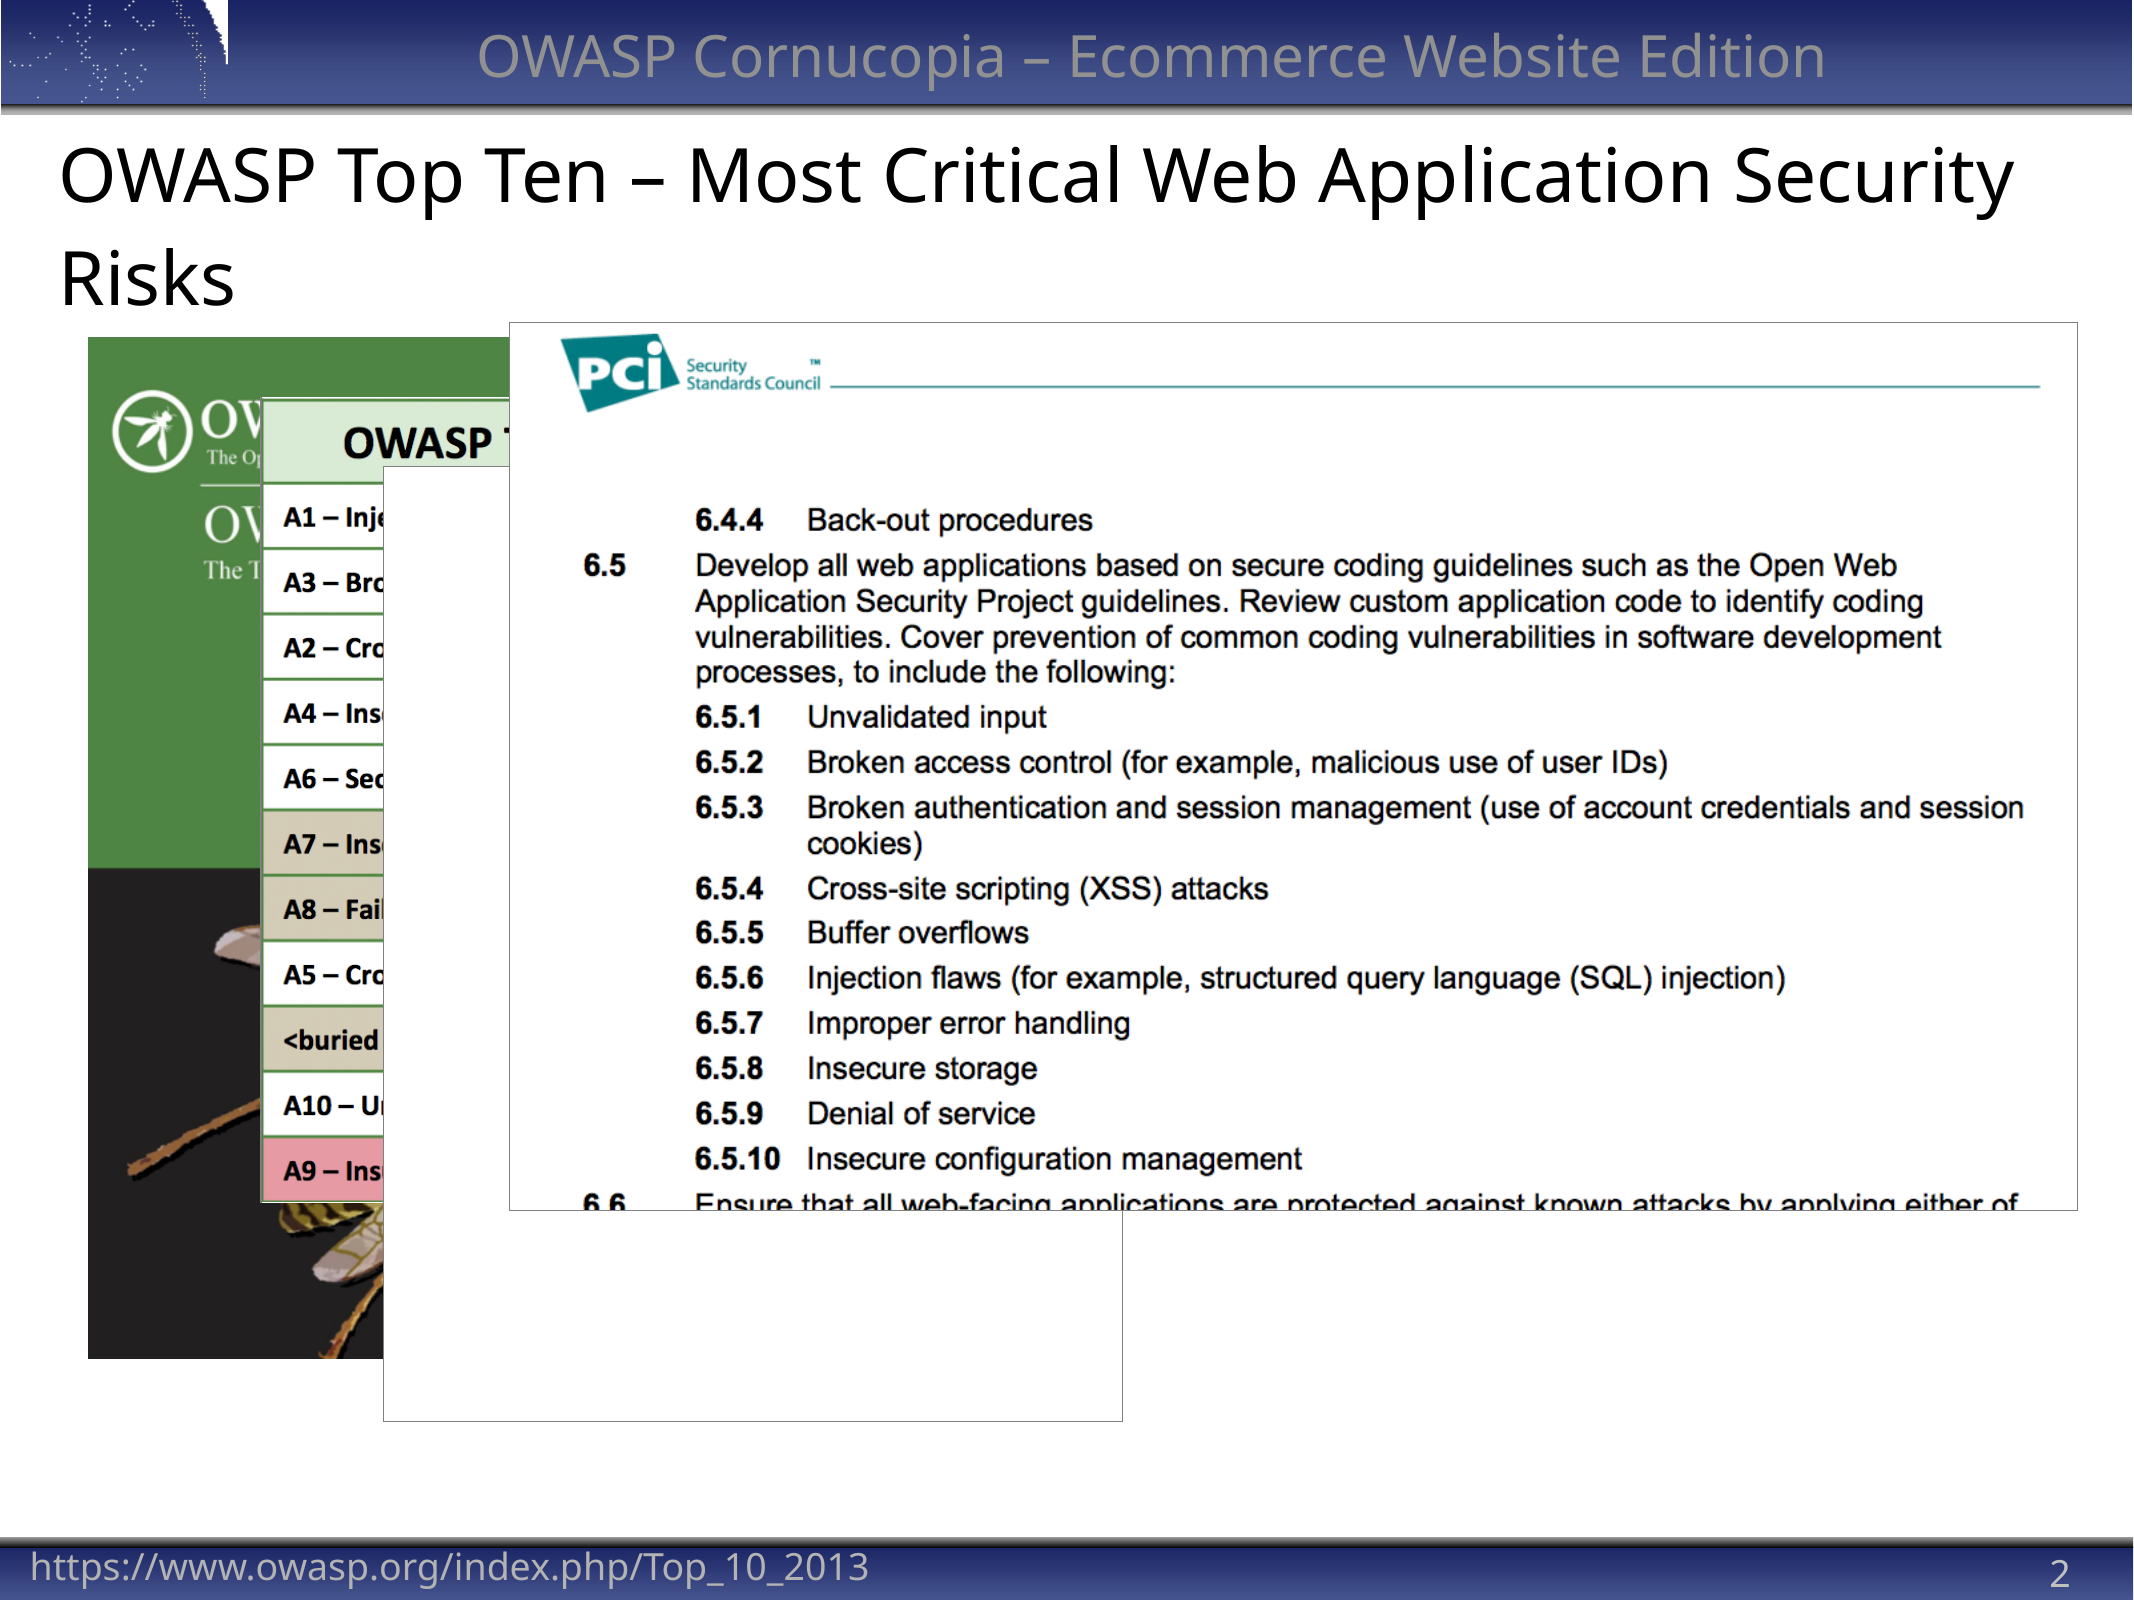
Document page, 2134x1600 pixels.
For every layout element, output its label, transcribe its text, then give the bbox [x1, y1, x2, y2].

title OWASP Top Ten – Most Critical Web Application Security Risks [58, 124, 2126, 325]
list https://www.owasp.org/index.php/Top_10_2013 [29, 1540, 2038, 1600]
picture [88, 322, 2078, 1422]
